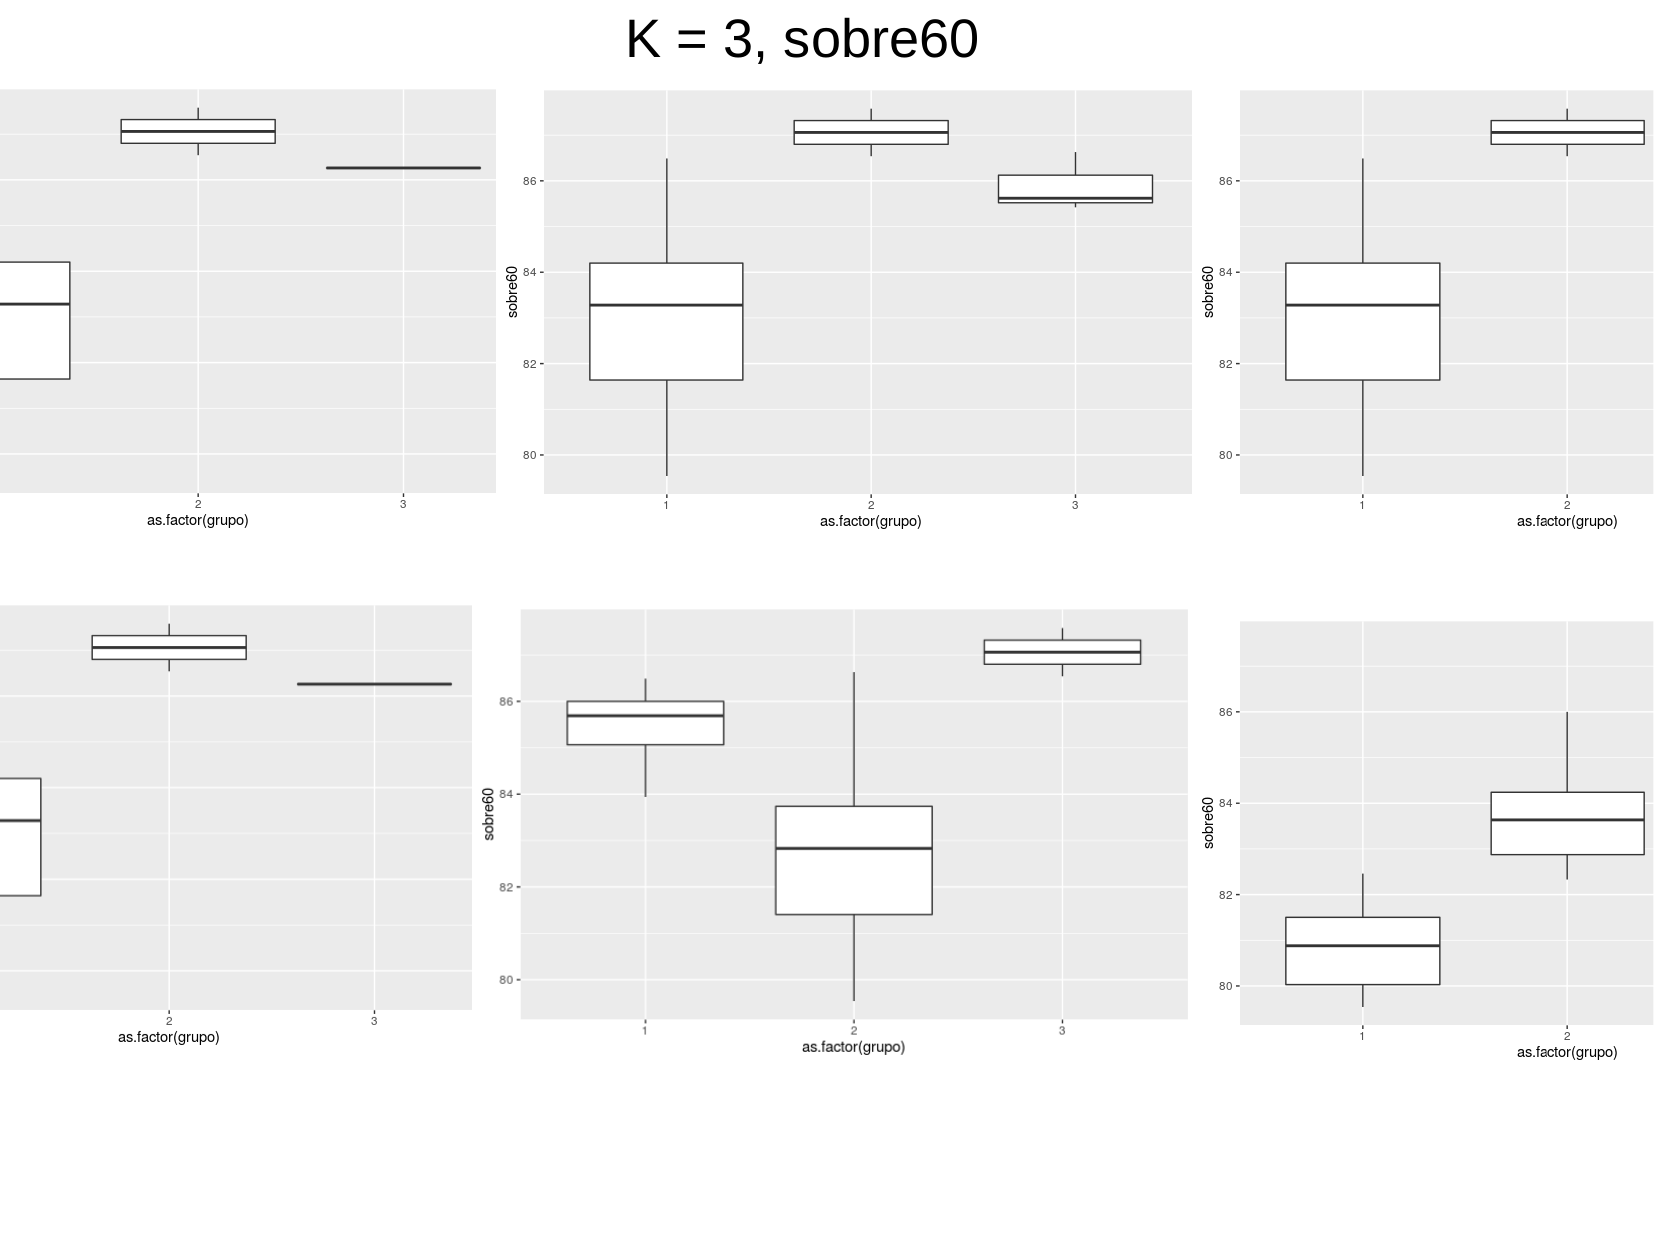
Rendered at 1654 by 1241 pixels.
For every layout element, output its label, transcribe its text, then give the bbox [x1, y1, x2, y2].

picture [0, 598, 1654, 1066]
picture [0, 82, 1654, 535]
title K = 3, sobre60 [59, 0, 1548, 83]
